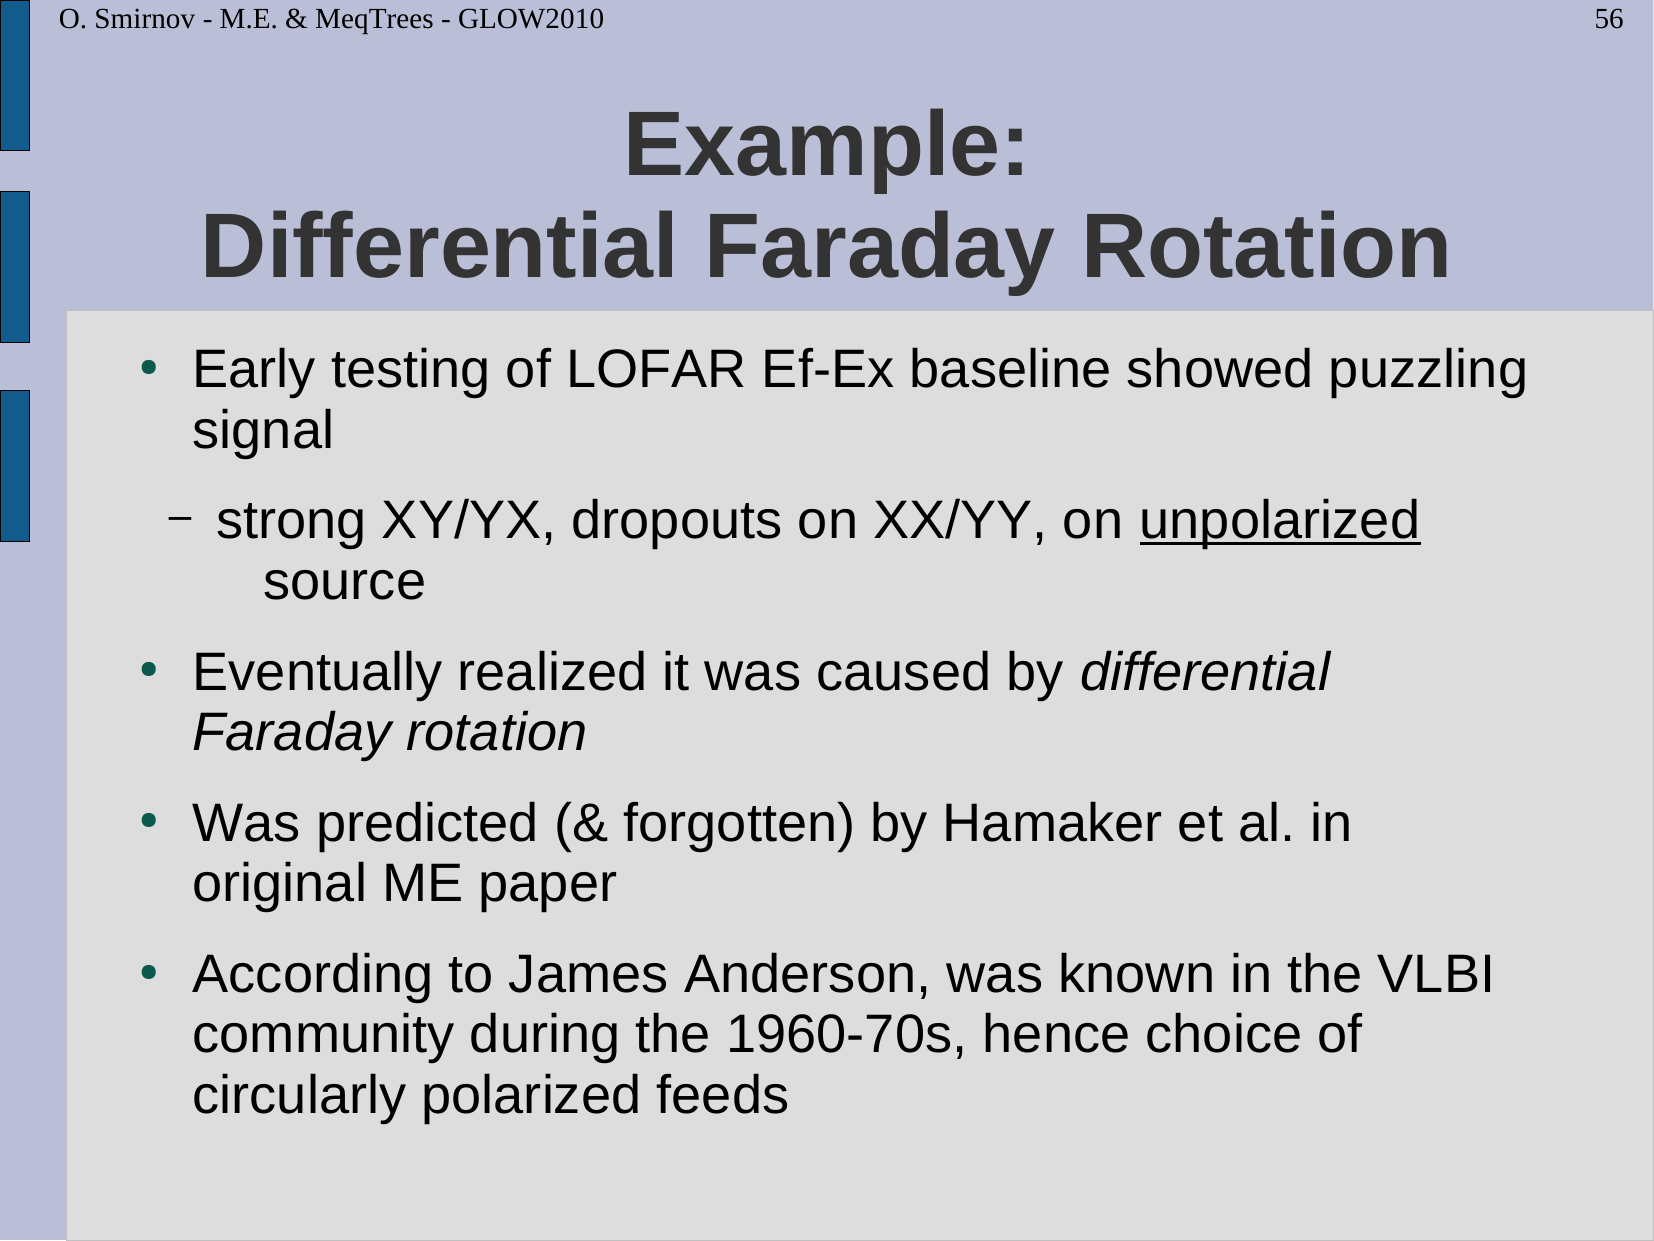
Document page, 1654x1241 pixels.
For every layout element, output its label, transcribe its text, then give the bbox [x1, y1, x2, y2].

list Early testing of LOFAR Ef-Ex baseline showed puzzling signal strong XY/YX, dropouts on XX/YY, on unpolarized source Eventually realized it was caused by differential Faraday rotation Was predicted (& forgotten) by Hamaker et al. in original ME paper According to James Anderson, was known in the VLBI community during the 1960-70s, hence choice of circularly polarized feeds [121, 338, 1534, 1158]
title Example: Differential Faraday Rotation [121, 91, 1534, 299]
